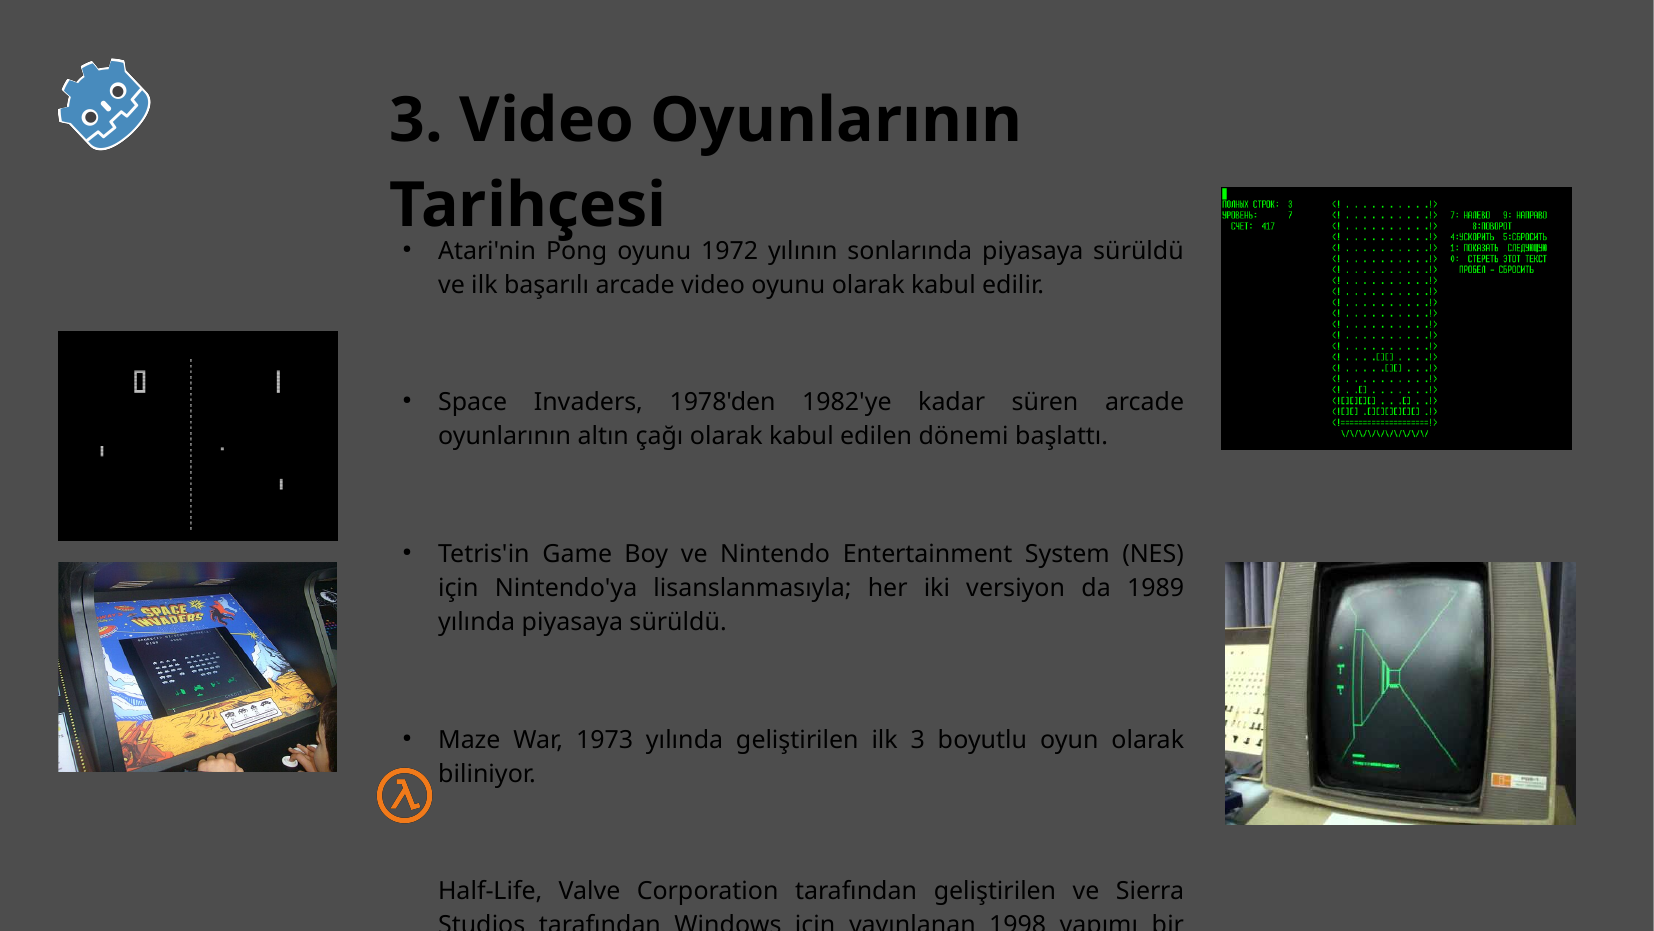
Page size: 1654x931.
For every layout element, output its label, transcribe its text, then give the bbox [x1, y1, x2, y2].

picture [934, 921, 941, 931]
picture [708, 921, 715, 931]
picture [823, 921, 830, 931]
picture [502, 921, 509, 931]
picture [756, 923, 761, 931]
picture [649, 921, 656, 931]
picture [480, 921, 487, 931]
picture [604, 921, 611, 931]
picture [964, 921, 971, 931]
picture [1090, 921, 1098, 931]
picture [620, 921, 627, 931]
picture [682, 918, 689, 931]
picture [0, 0, 1654, 931]
picture [898, 921, 905, 931]
text_box 3. Video Oyunlarının Tarihçesi [375, 67, 1201, 161]
picture [739, 921, 746, 931]
picture [1155, 921, 1163, 931]
picture [1121, 921, 1127, 931]
picture [1034, 925, 1042, 931]
picture [1112, 921, 1119, 931]
picture [723, 921, 730, 931]
text_box Atari'nin Pong oyunu 1972 yılının sonlarında piyasaya sürüldü ve ilk başarılı arcade video oyunu olarak kabul edilir. Space Invaders, 1978'den 1982'ye kadar süren arcade oyunlarının altın çağı olarak kabul edilen dönemi başlattı. Tetris'in Game Boy ve Nintendo Entertainment System (NES) için Nintendo'ya lisanslanmasıyla; her iki versiyon da 1989 yılında piyasaya sürüldü. Maze War, 1973 yılında geliştirilen ilk 3 boyutlu oyun olarak biliniyor. Half-Life, Valve Corporation tarafından geliştirilen ve Sierra Studios tarafından Windows için yayınlanan 1998 yapımı bir birinci şahıs nişancı oyunudur. [387, 225, 1201, 878]
